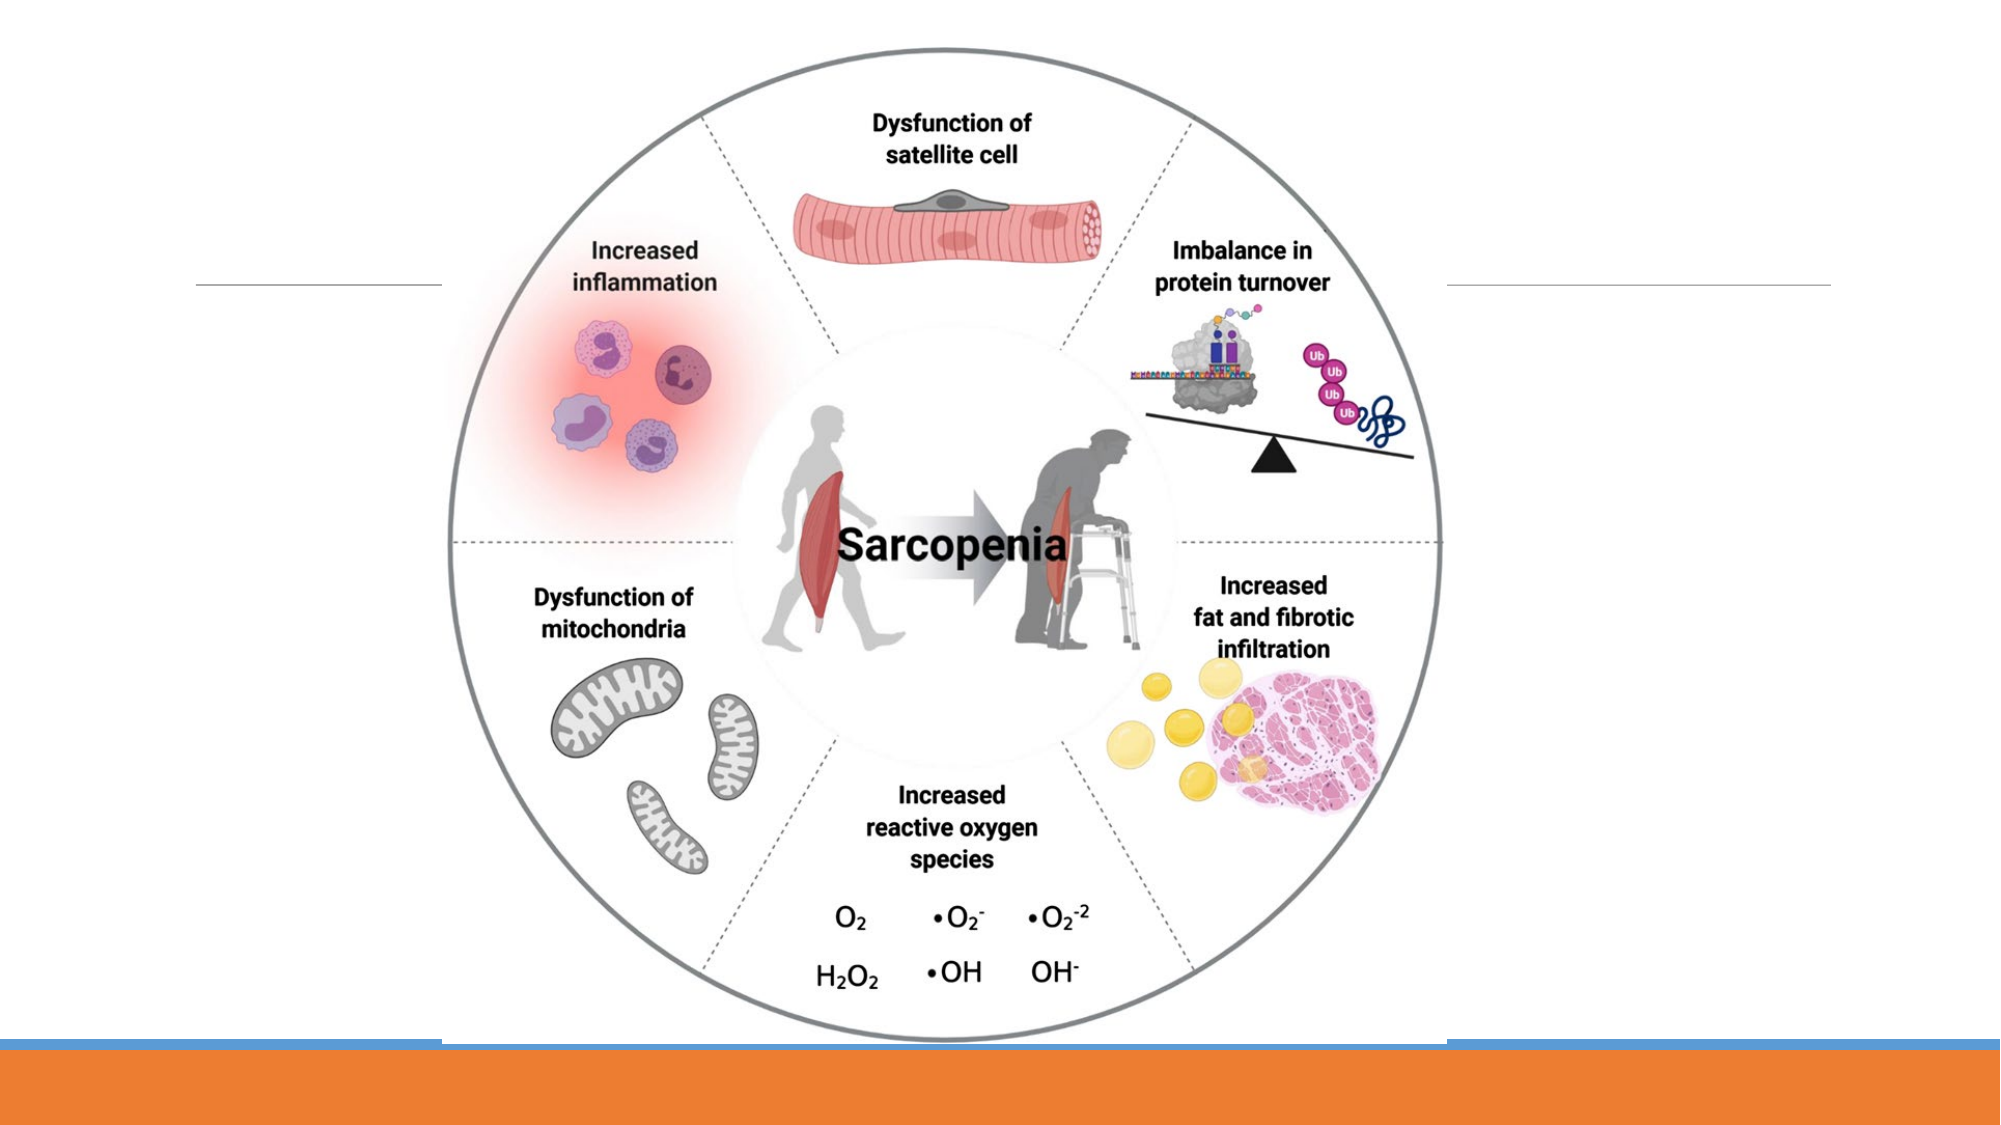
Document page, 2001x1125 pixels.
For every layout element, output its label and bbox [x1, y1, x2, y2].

picture [442, 47, 1447, 1044]
